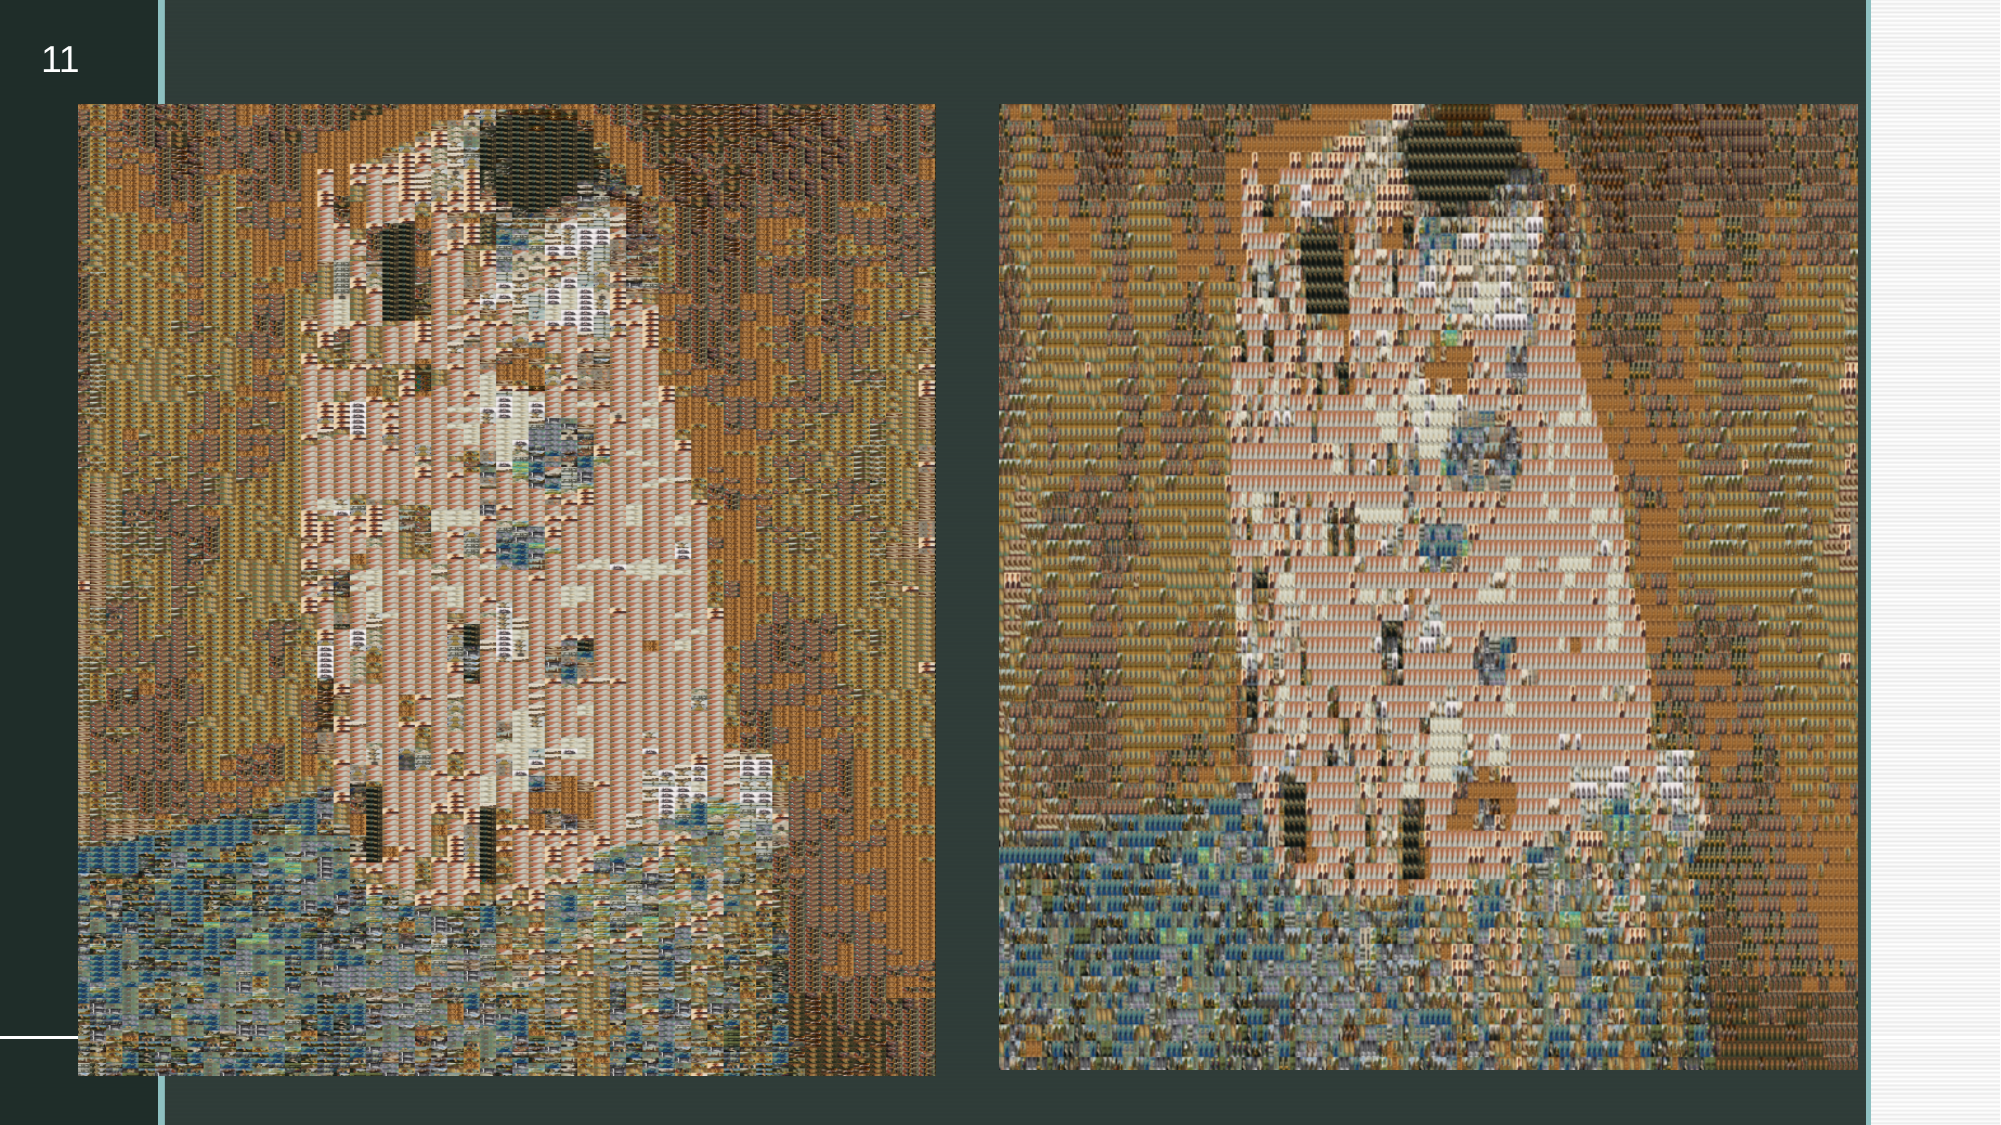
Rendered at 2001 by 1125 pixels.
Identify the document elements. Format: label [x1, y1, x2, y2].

text_box [25, 26, 131, 80]
picture [999, 104, 1858, 1070]
picture [78, 104, 936, 1076]
